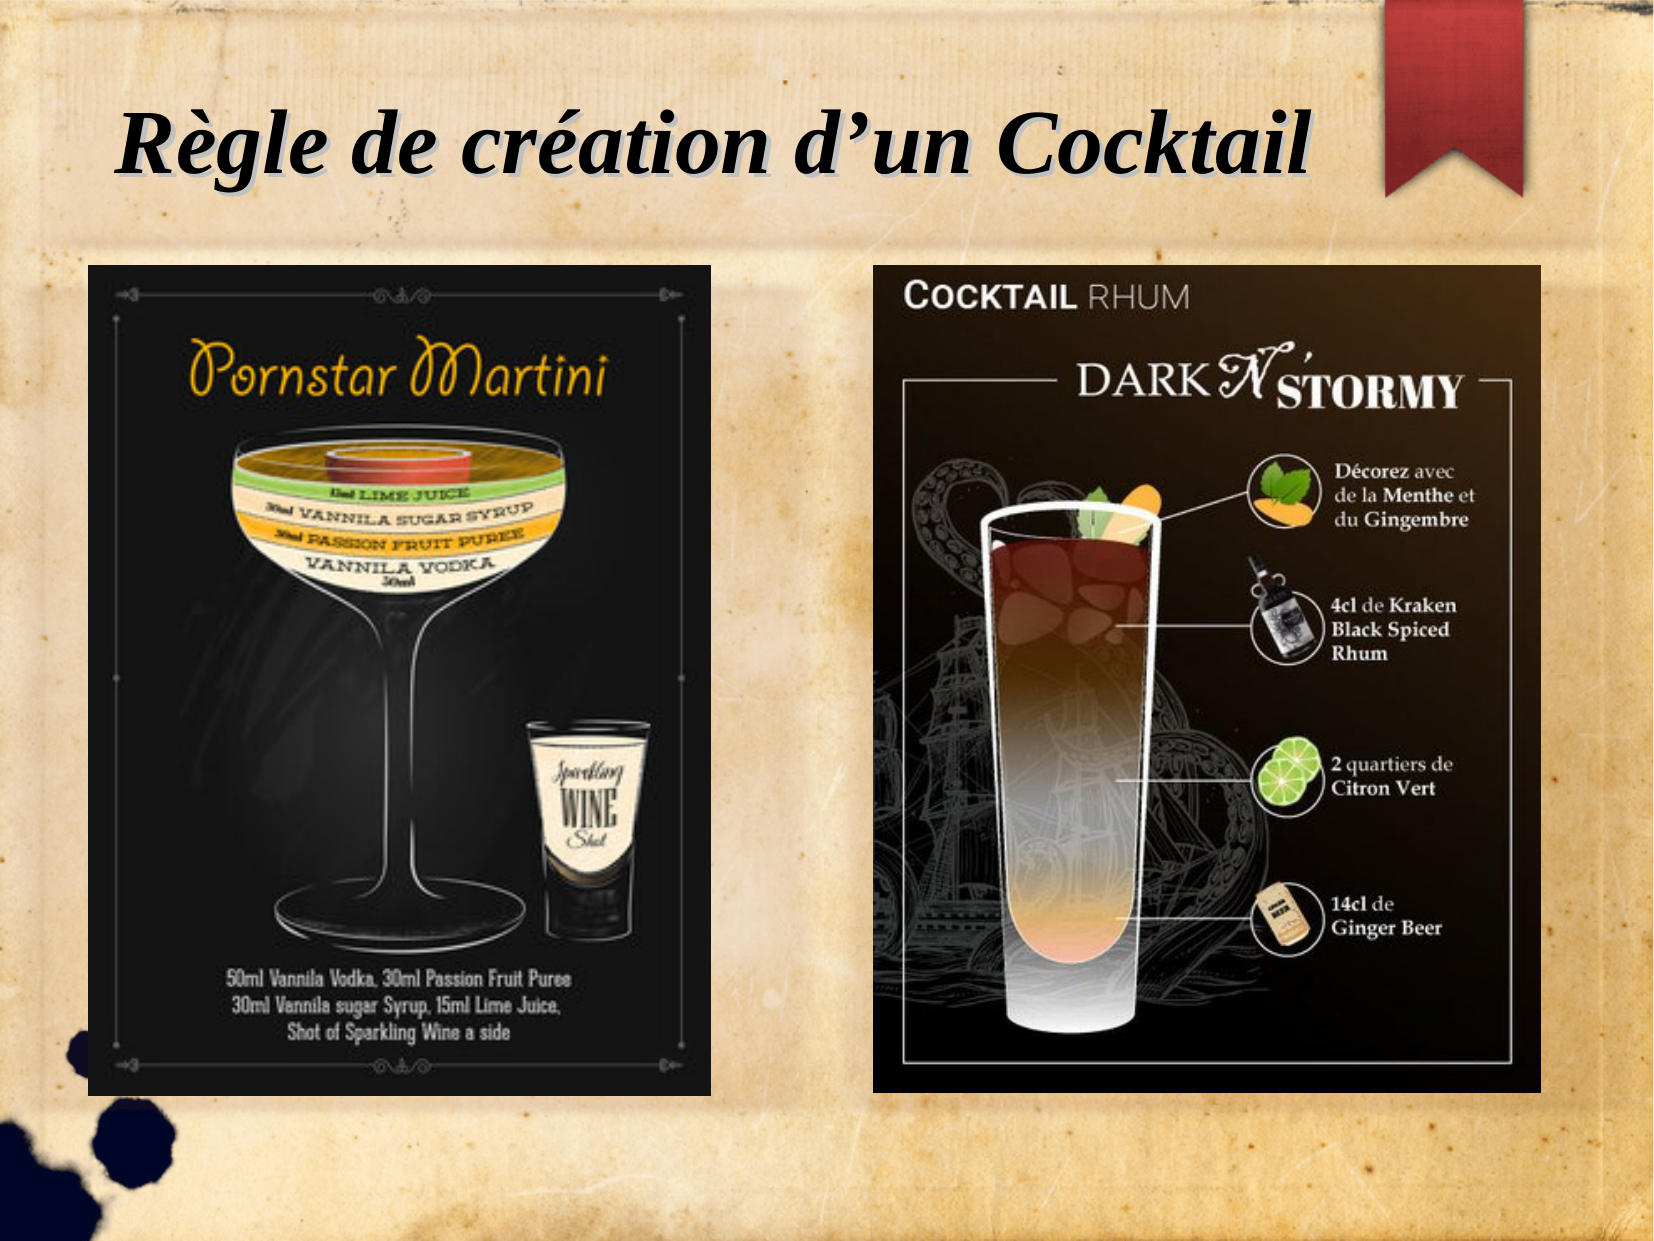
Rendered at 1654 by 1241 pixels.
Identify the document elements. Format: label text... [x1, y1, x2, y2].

title Règle de création d’un Cocktail [82, 49, 1347, 237]
picture [0, 0, 1654, 1241]
